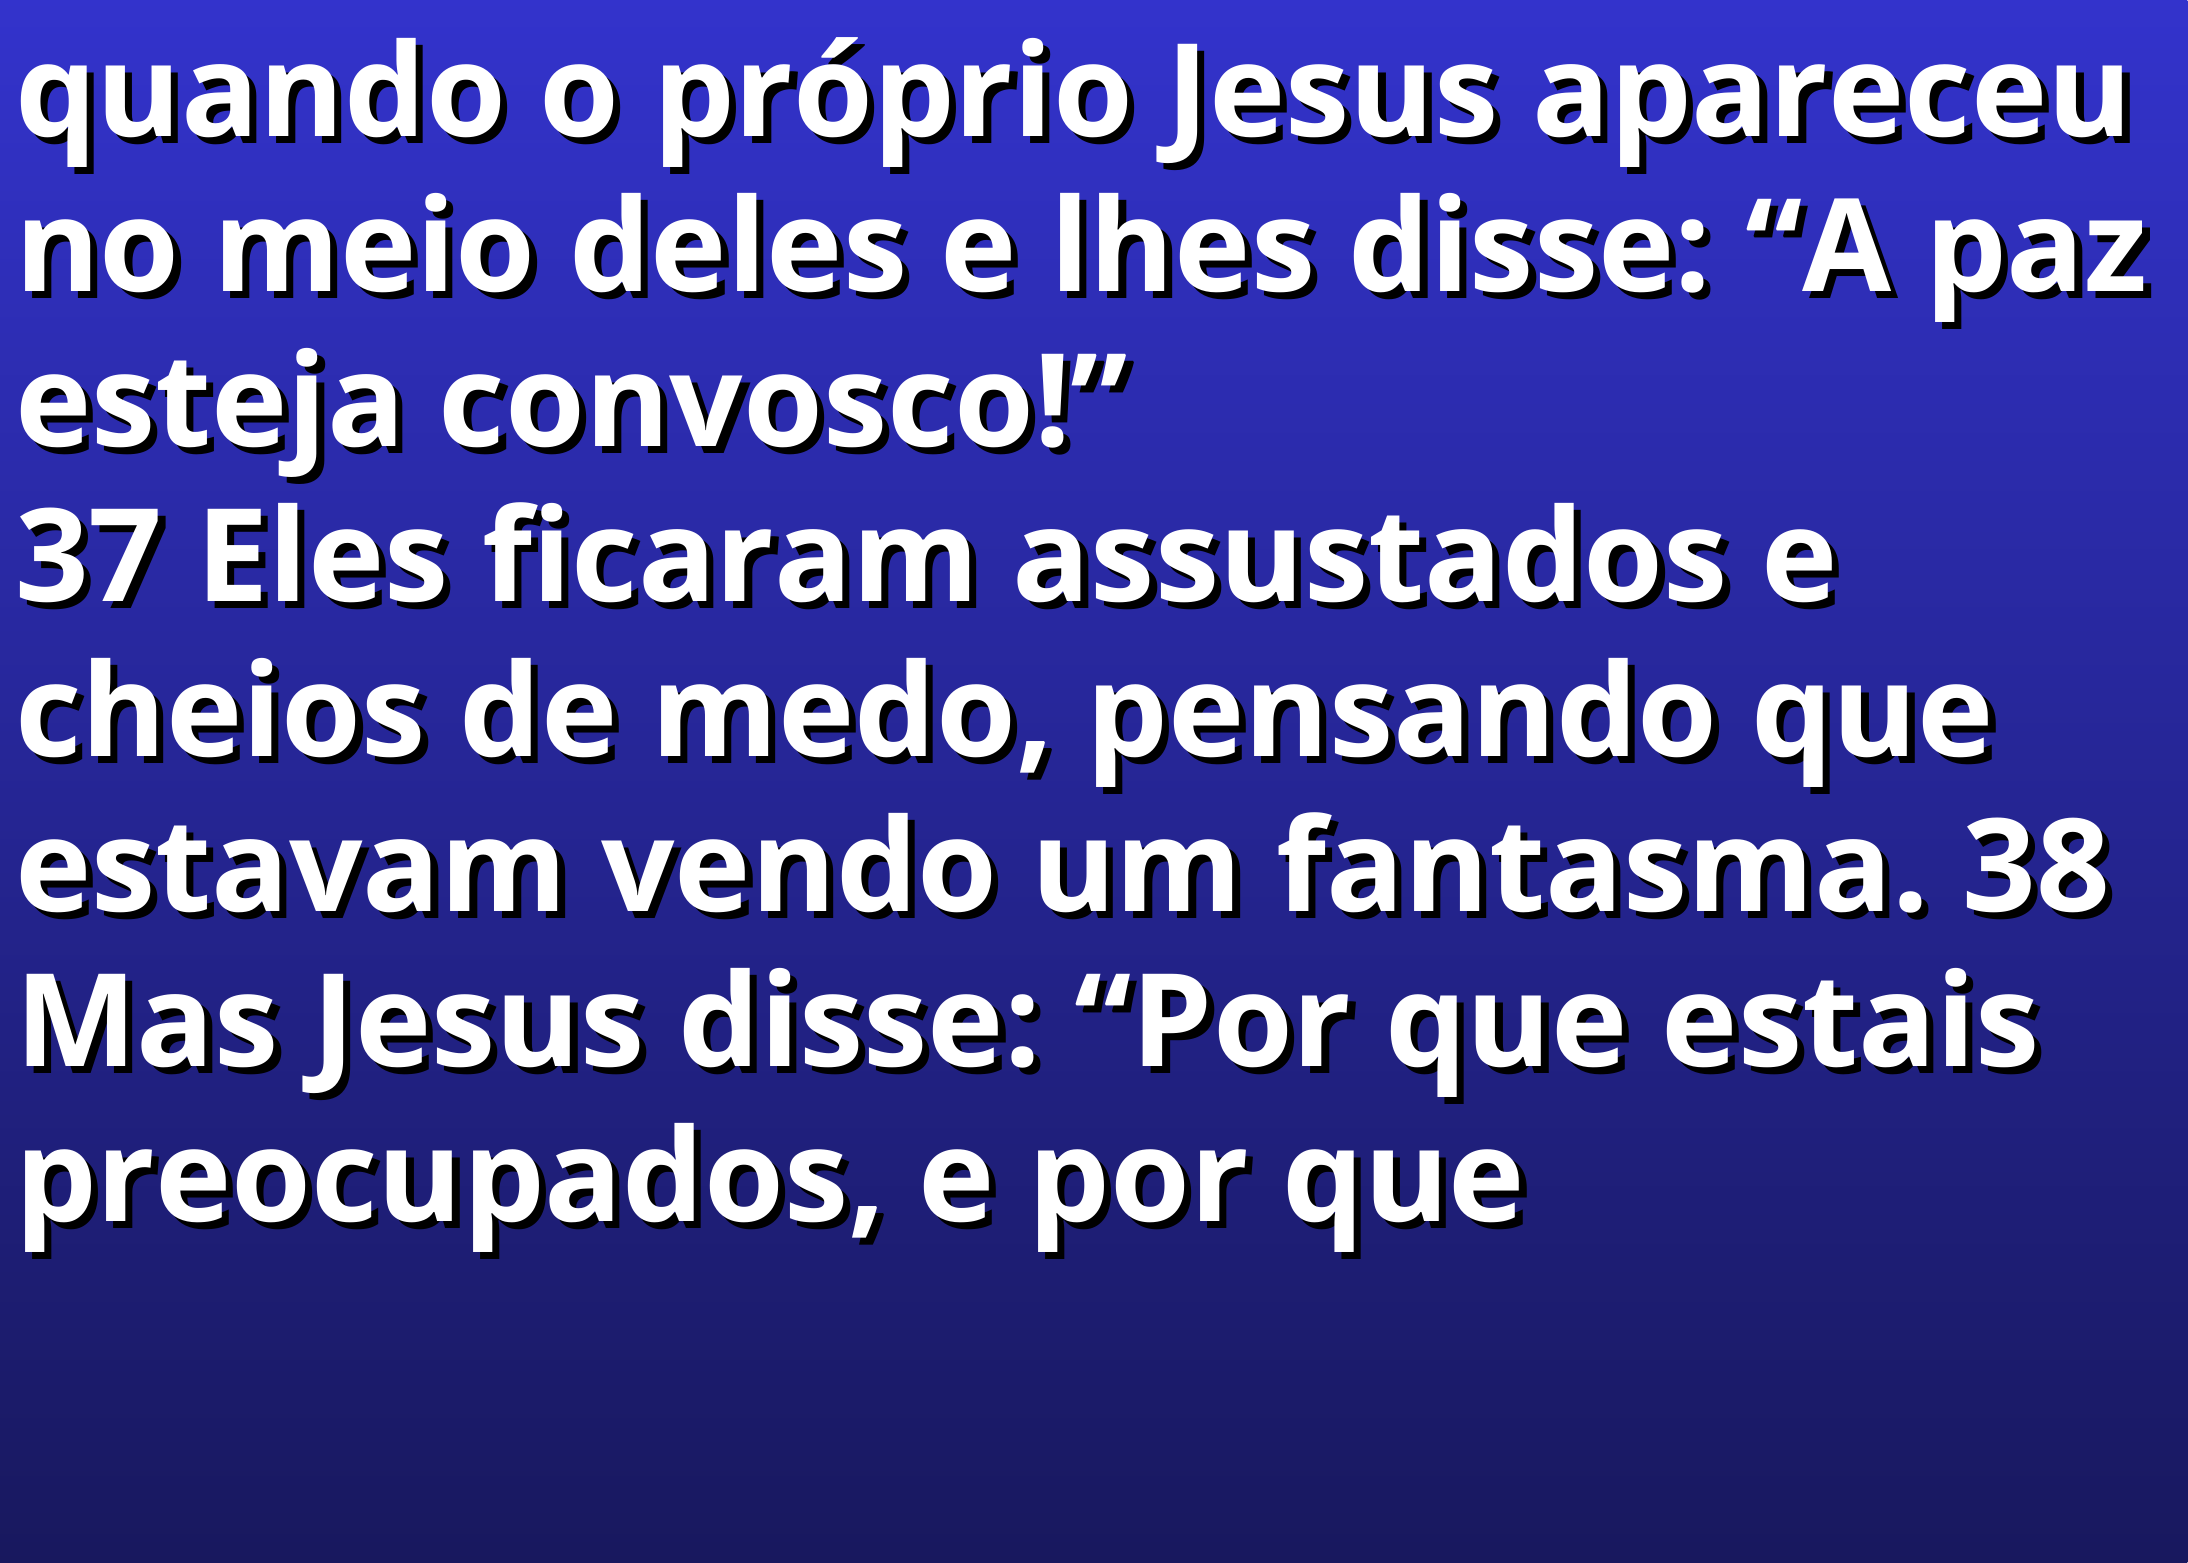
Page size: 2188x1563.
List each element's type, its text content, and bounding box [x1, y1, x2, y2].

text_box quando o próprio Jesus apareceu no meio deles e lhes disse: “A paz esteja convosco!” 37 Eles ficaram assustados e cheios de medo, pensando que estavam vendo um fantasma. 38 Mas Jesus disse: “Por que estais preocupados, e por que [0, 0, 2188, 1255]
